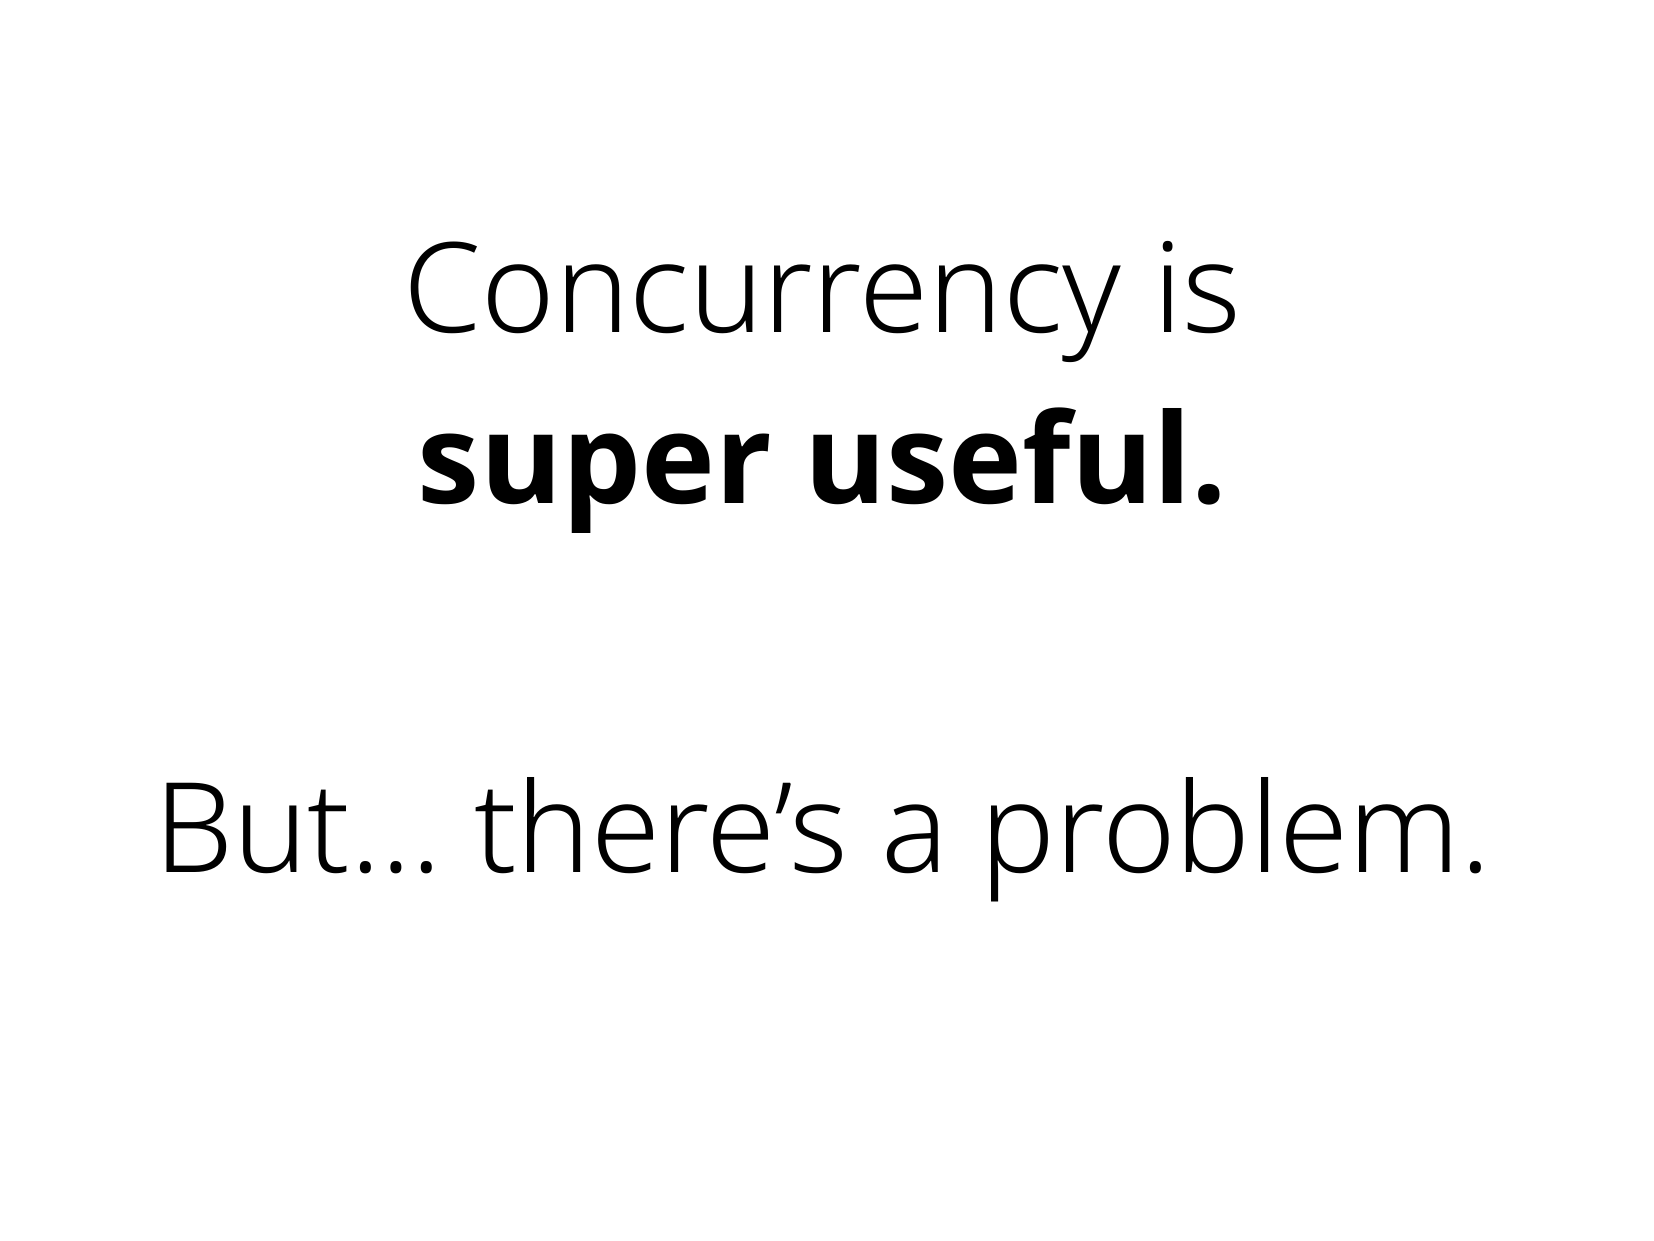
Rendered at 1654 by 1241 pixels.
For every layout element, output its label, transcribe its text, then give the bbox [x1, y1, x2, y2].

title Concurrency is super useful. [78, 115, 1567, 570]
title But… there’s a problem. [78, 570, 1568, 1079]
